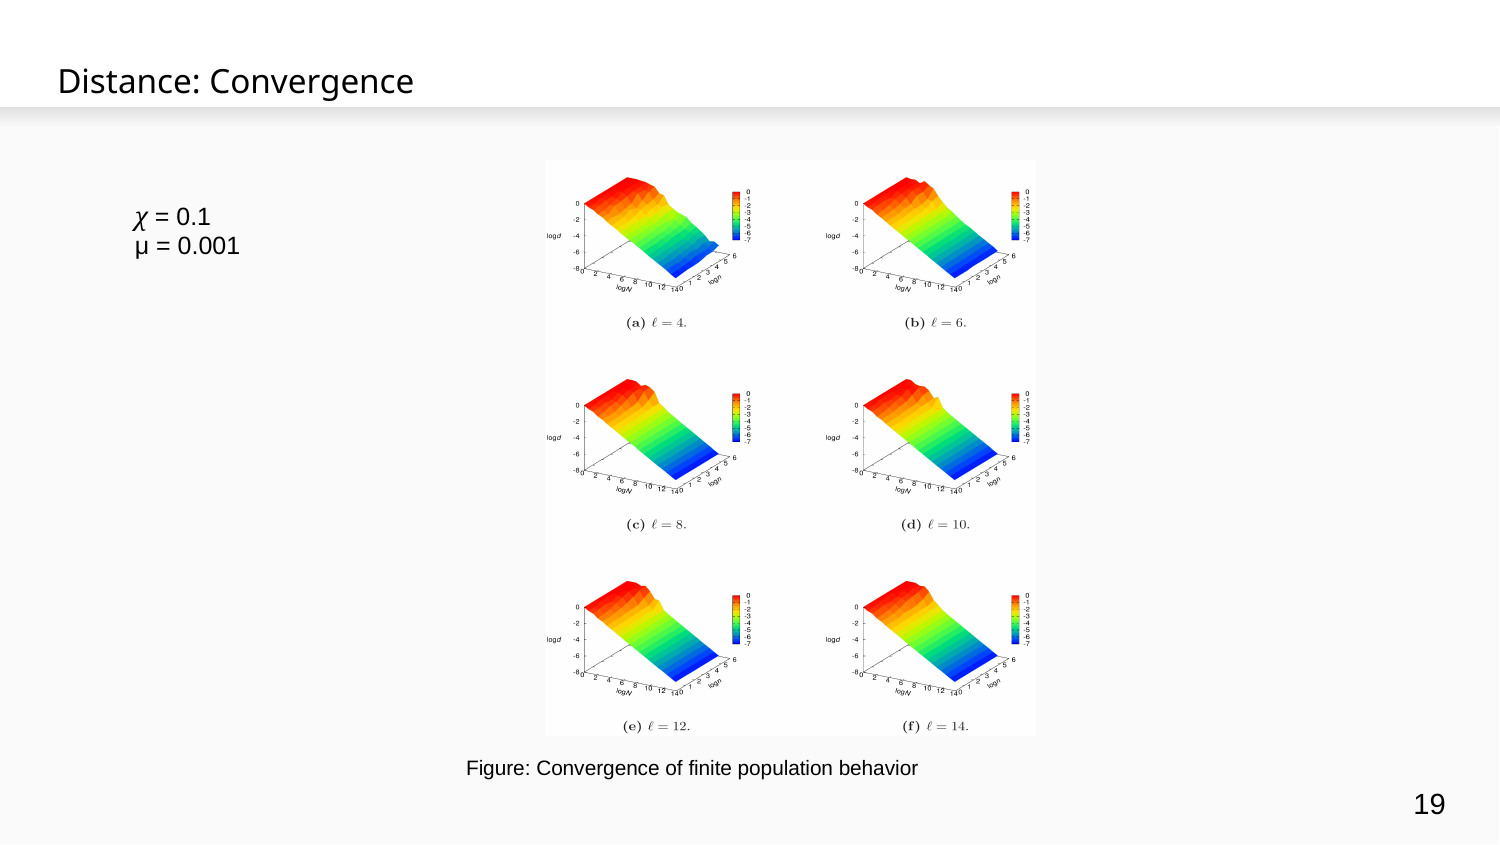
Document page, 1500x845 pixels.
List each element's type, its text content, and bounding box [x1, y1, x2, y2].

text_box χ = 0.1 μ = 0.001 [120, 195, 256, 269]
title Distance: Convergence [57, 31, 1500, 131]
picture [545, 160, 1036, 736]
text_box Figure: Convergence of finite population behavior [451, 749, 934, 794]
